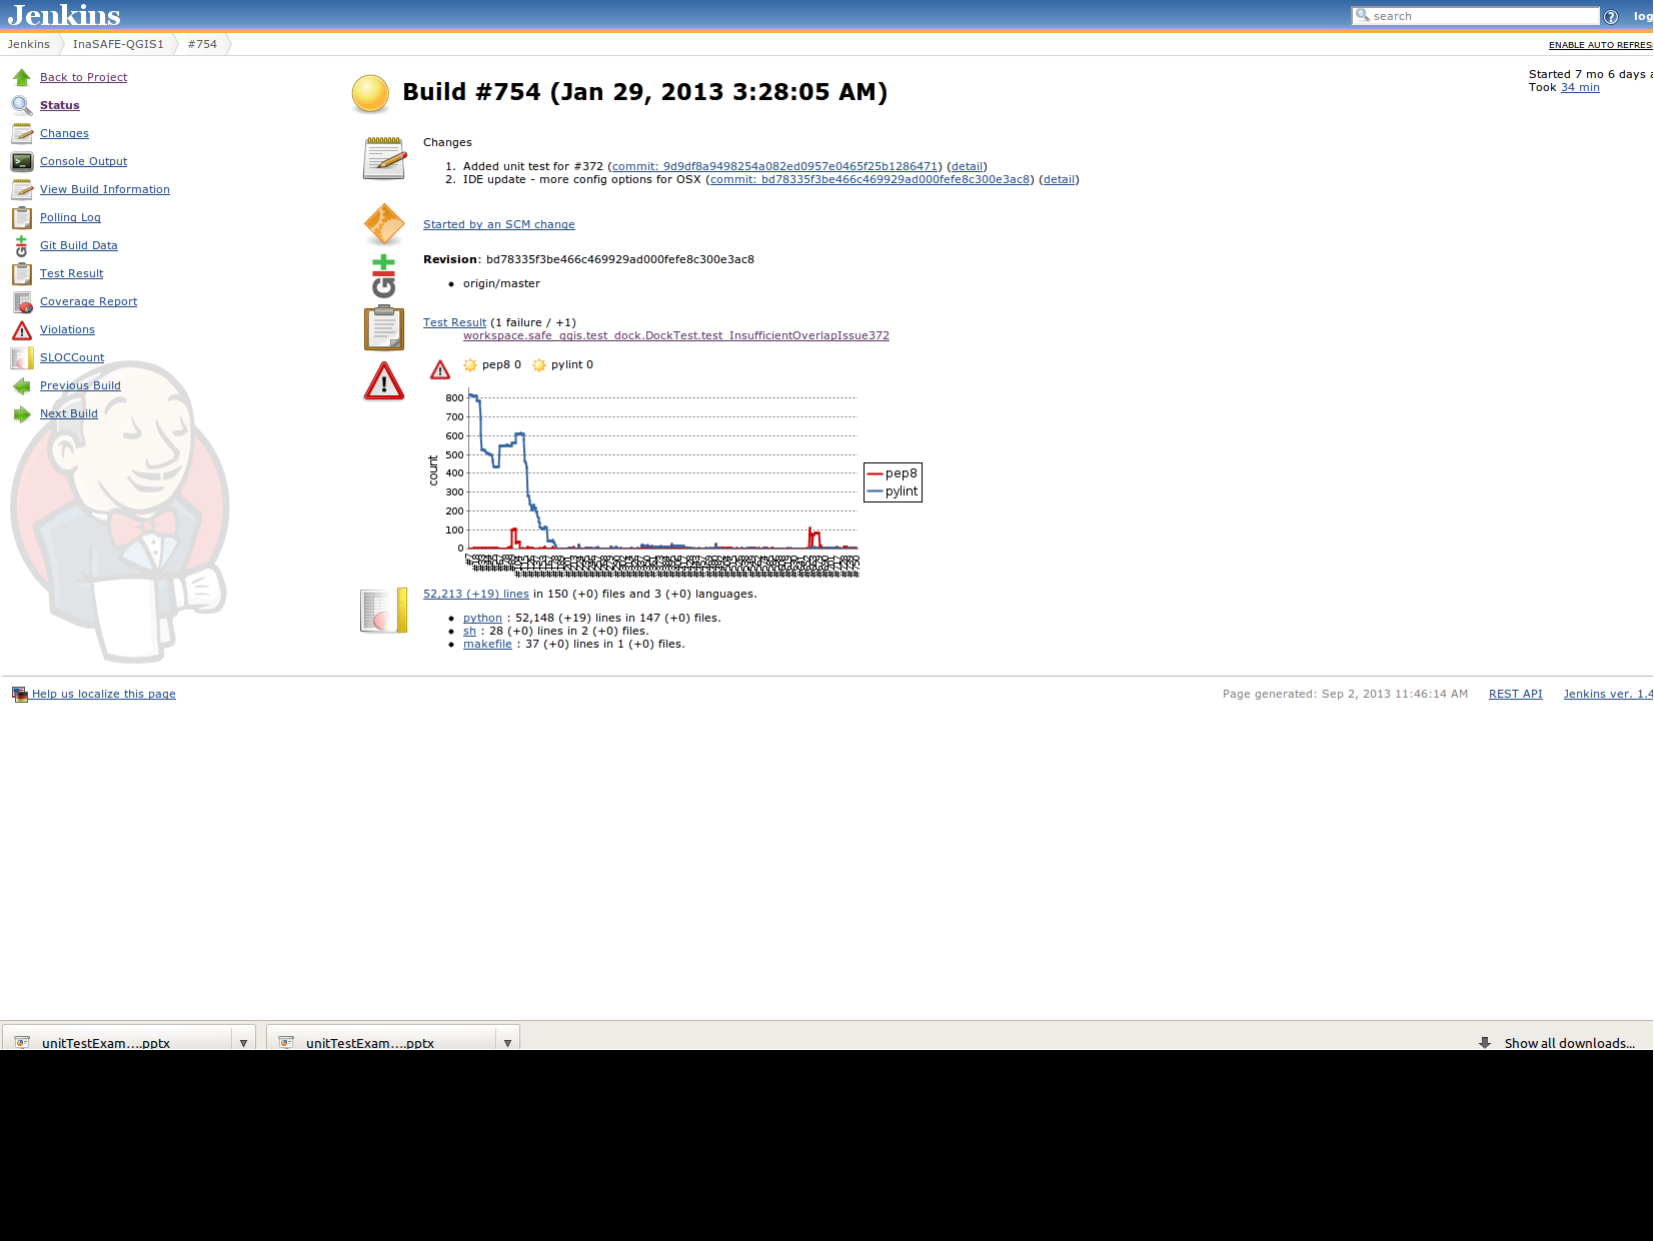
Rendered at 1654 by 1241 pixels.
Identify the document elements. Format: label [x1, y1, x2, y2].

picture [0, 0, 1653, 1051]
